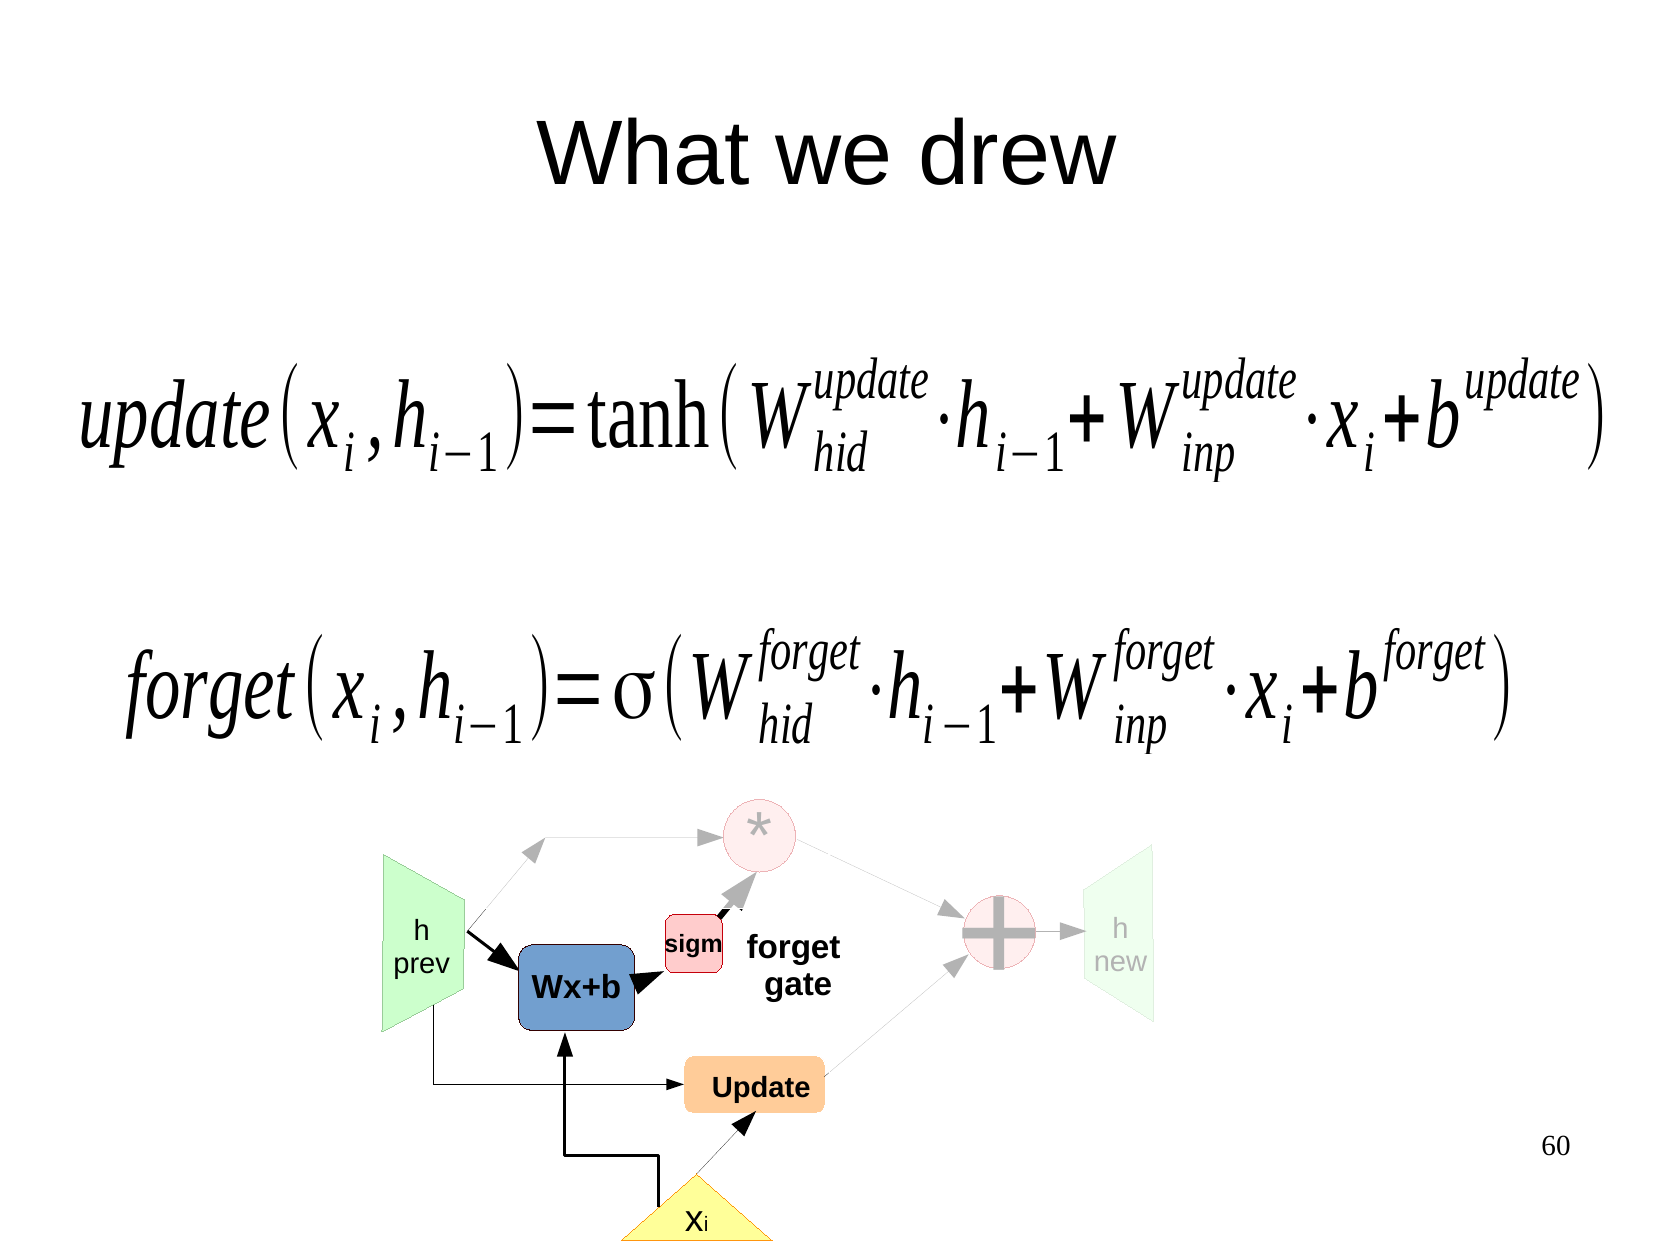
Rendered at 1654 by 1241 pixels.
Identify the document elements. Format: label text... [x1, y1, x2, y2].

title What we drew [82, 49, 1571, 257]
text_box Update [697, 1063, 871, 1112]
text_box xi [621, 1174, 773, 1241]
text_box [383, 854, 465, 906]
text_box sigm [665, 914, 723, 973]
chart [107, 614, 1531, 754]
text_box [381, 987, 464, 1032]
text_box forget gate [731, 921, 865, 1012]
text_box [466, 779, 1296, 1083]
chart [60, 343, 1626, 482]
text_box [683, 1055, 825, 1114]
text_box Wx+b [518, 944, 635, 1031]
text_box h prev [378, 906, 466, 987]
